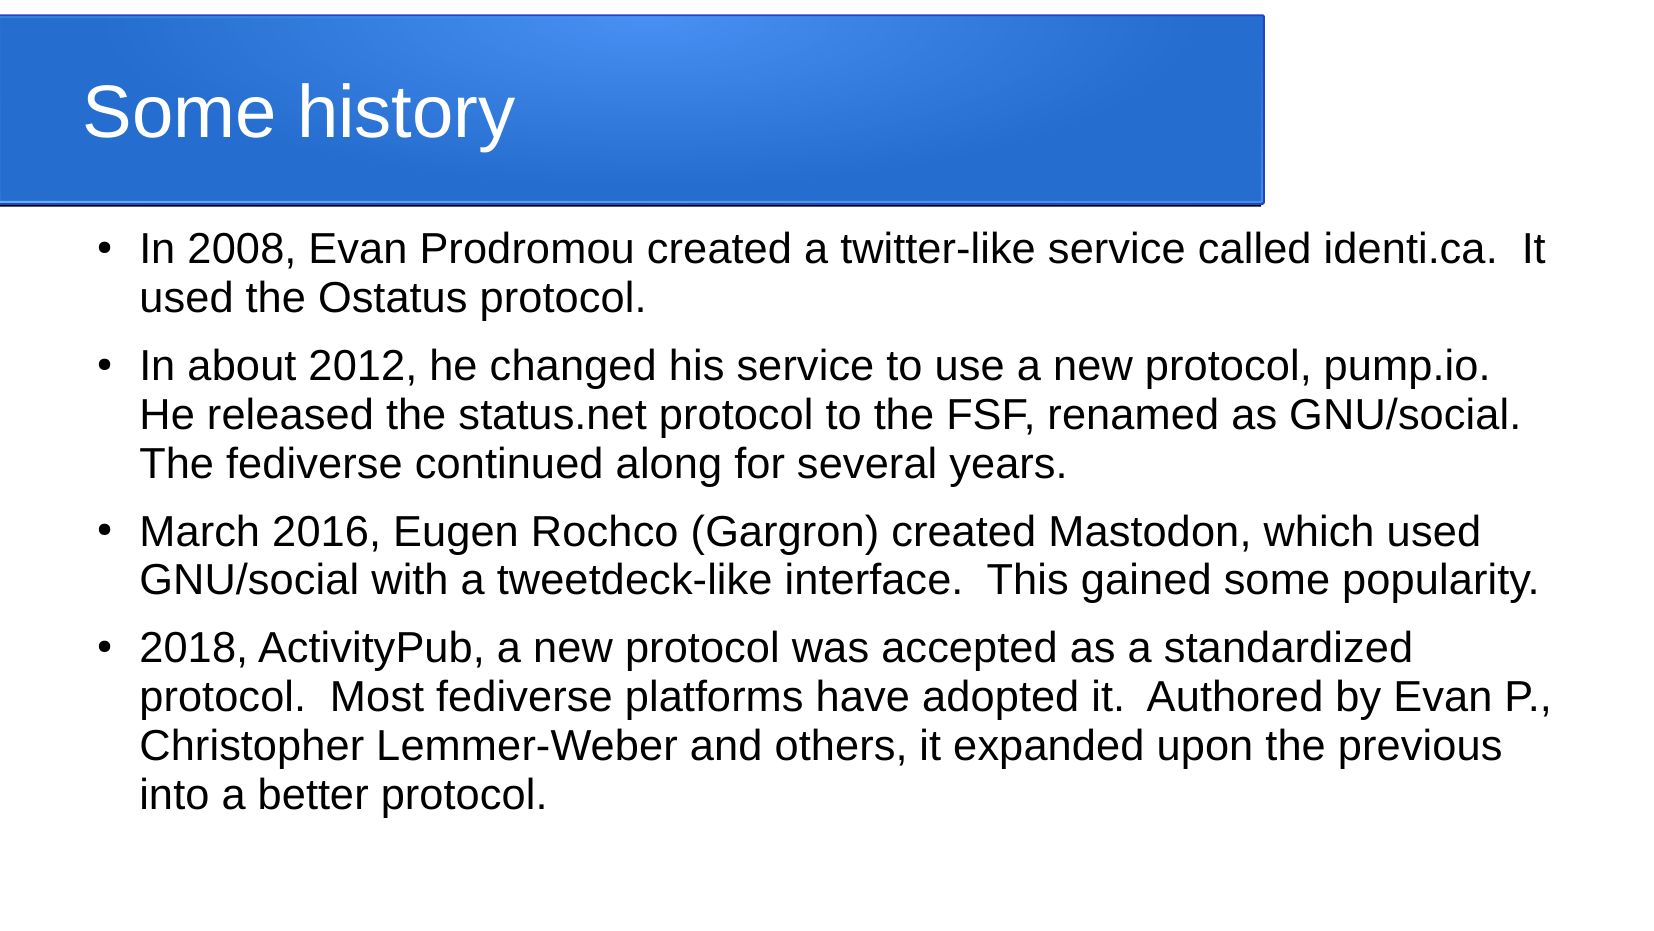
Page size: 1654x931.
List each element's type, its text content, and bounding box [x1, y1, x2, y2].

list In 2008, Evan Prodromou created a twitter-like service called identi.ca. It used the Ostatus protocol. In about 2012, he changed his service to use a new protocol, pump.io. He released the status.net protocol to the FSF, renamed as GNU/social. The fediverse continued along for several years. March 2016, Eugen Rochco (Gargron) created Mastodon, which used GNU/social with a tweetdeck-like interface. This gained some popularity. 2018, ActivityPub, a new protocol was accepted as a standardized protocol. Most fediverse platforms have adopted it. Authored by Evan P., Christopher Lemmer-Weber and others, it expanded upon the previous into a better protocol. [82, 224, 1571, 856]
title Some history [82, 35, 1235, 189]
